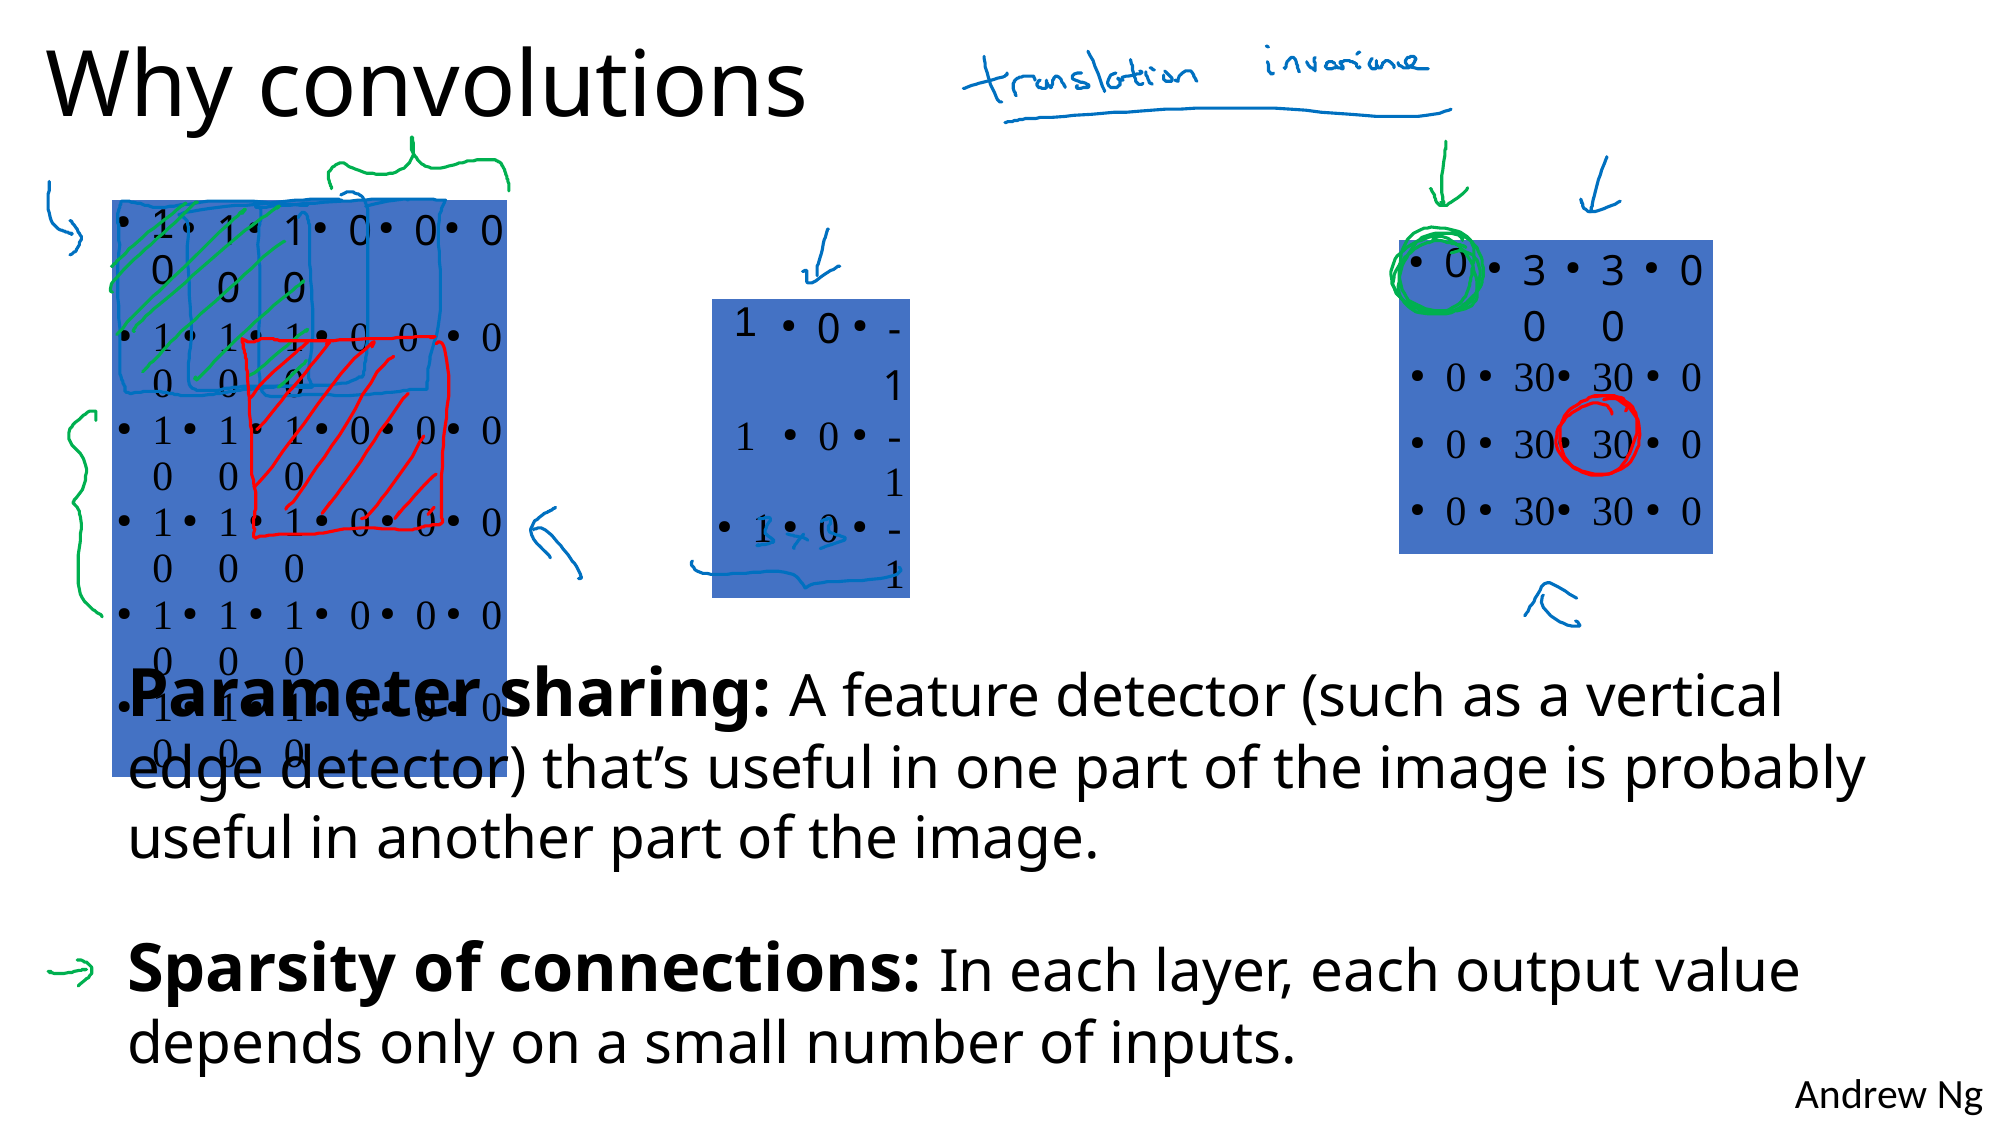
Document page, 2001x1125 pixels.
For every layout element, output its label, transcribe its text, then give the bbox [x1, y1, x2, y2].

title Why convolutions [30, 29, 1756, 248]
table_cell 0 [1643, 354, 1713, 421]
text_box Parameter sharing: A feature detector (such as a vertical edge detector) that’s useful in one part of the image is probably useful in another part of the image. [1643, 642, 1937, 881]
picture [44, 42, 1643, 990]
table_cell 0 [1643, 488, 1713, 554]
text_box Sparsity of connections: In each layer, each output value depends only on a small number of inputs. [112, 917, 1937, 1084]
table_cell 0 [1643, 421, 1713, 488]
table_header 0 [1643, 240, 1713, 354]
